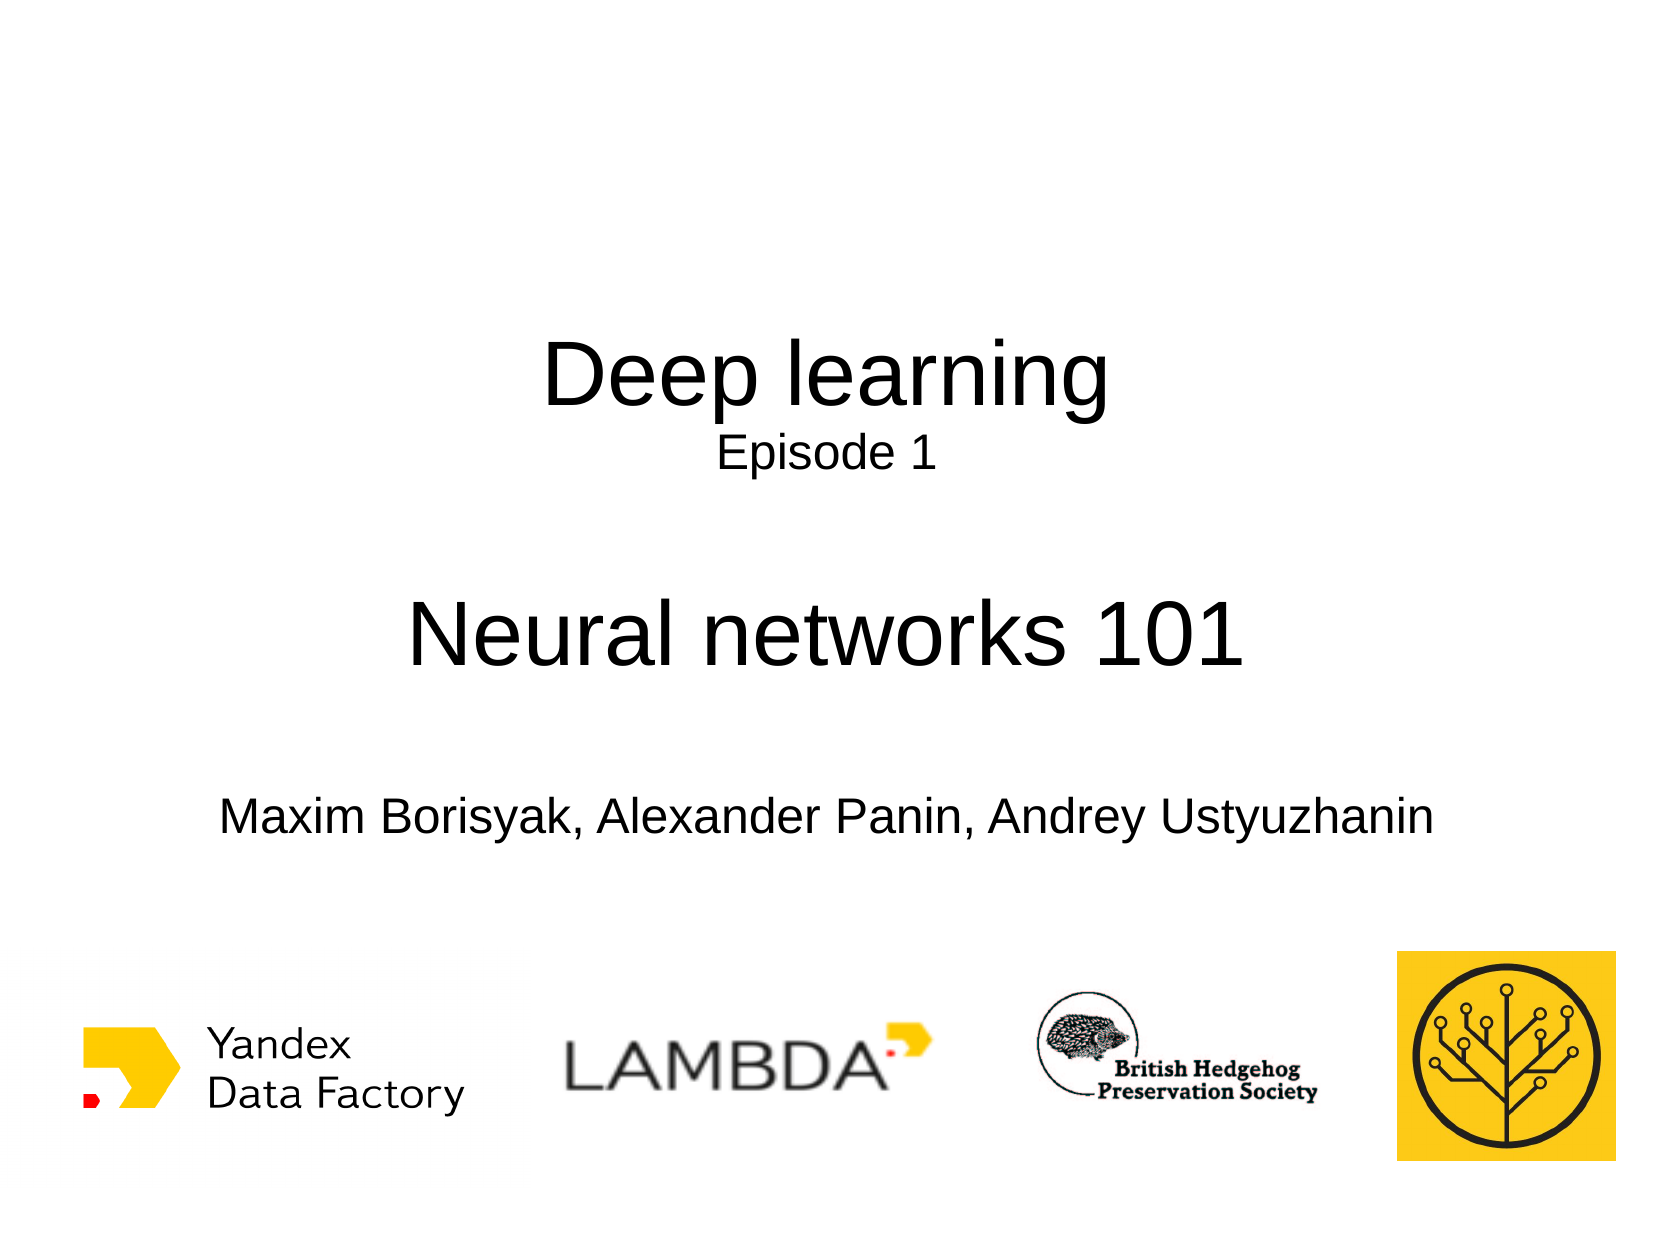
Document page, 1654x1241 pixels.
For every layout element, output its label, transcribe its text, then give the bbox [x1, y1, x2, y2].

picture [0, 887, 952, 1227]
title Deep learning Episode 1 Neural networks 101 Maxim Borisyak, Alexander Panin, Andrey Ustyuzhanin [82, 320, 1571, 845]
picture [992, 942, 1616, 1200]
